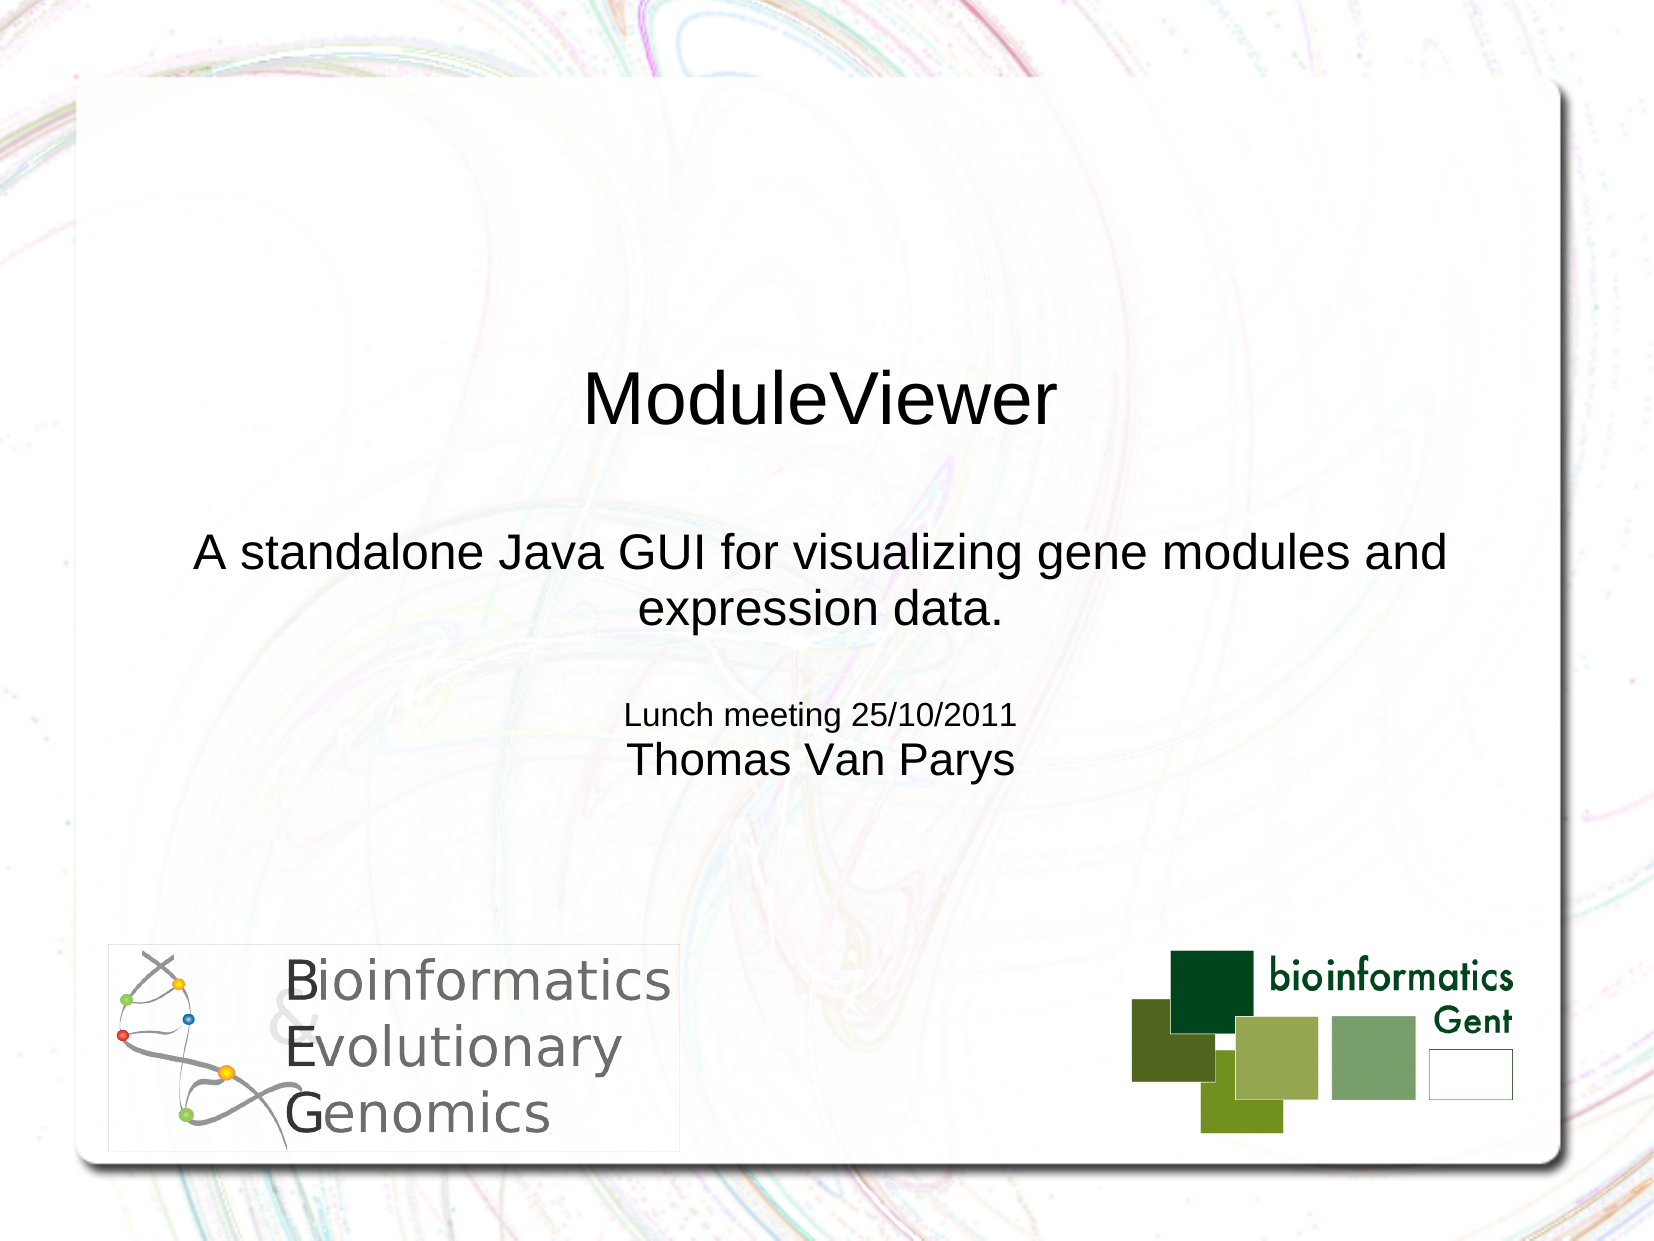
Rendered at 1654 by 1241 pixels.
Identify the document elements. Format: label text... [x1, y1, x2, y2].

subtitle ModuleViewer A standalone Java GUI for visualizing gene modules and expression data. Lunch meeting 25/10/2011 Thomas Van Parys [76, 90, 1565, 1004]
picture [0, 0, 1654, 1241]
